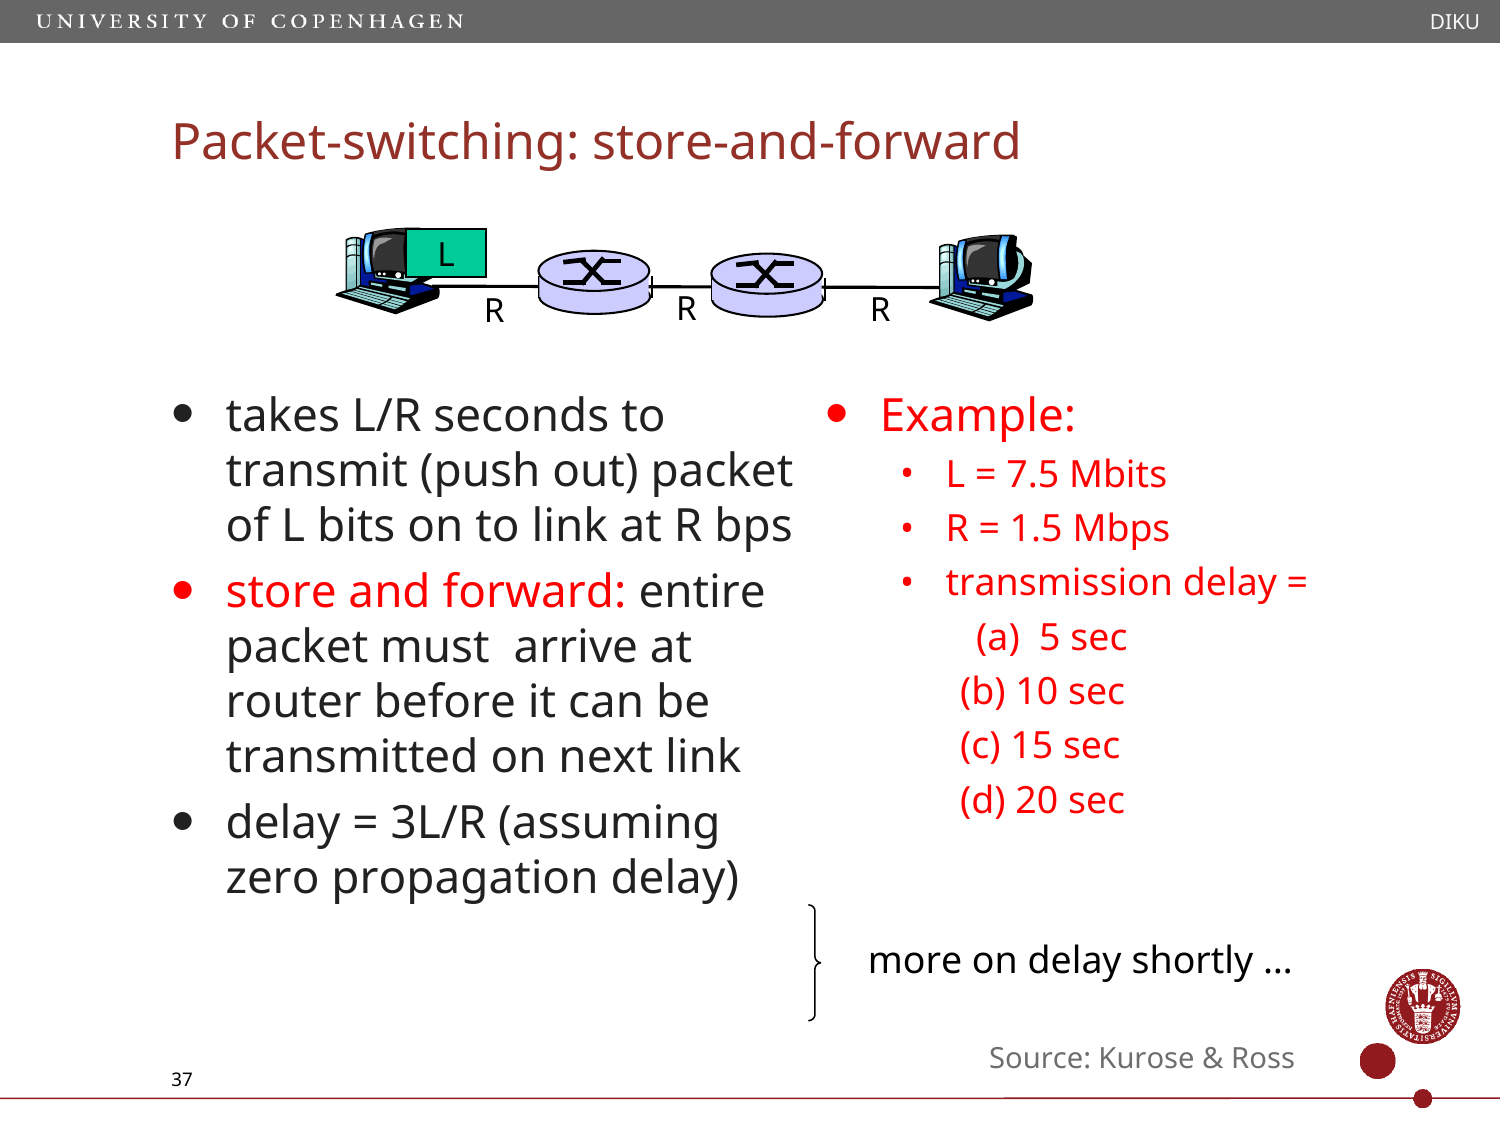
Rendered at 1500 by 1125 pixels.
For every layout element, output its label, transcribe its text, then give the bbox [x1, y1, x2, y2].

text_box Example: L = 7.5 Mbits R = 1.5 Mbps transmission delay = (a) 5 sec (b) 10 sec (c) 15 sec (d) 20 sec [825, 385, 1353, 961]
text_box R [854, 280, 906, 336]
text_box [538, 250, 651, 314]
text_box [711, 253, 823, 317]
chart [928, 233, 1035, 322]
text_box R [661, 279, 712, 335]
text_box L [406, 228, 486, 278]
picture [0, 910, 1500, 1122]
text_box DIKU [469, 0, 1495, 43]
text_box R [469, 281, 520, 338]
text_box Source: Kurose & Ross [974, 1031, 1341, 1083]
text_box more on delay shortly … [853, 928, 1309, 990]
text_box <number> [171, 1067, 522, 1092]
text_box Packet-switching: store-and-forward [171, 75, 1329, 171]
text_box takes L/R seconds to transmit (push out) packet of L bits on to link at R bps store and forward: entire packet must arrive at router before it can be transmitted on next link delay = 3L/R (assuming zero propagation delay) [171, 385, 798, 961]
picture [335, 226, 442, 315]
